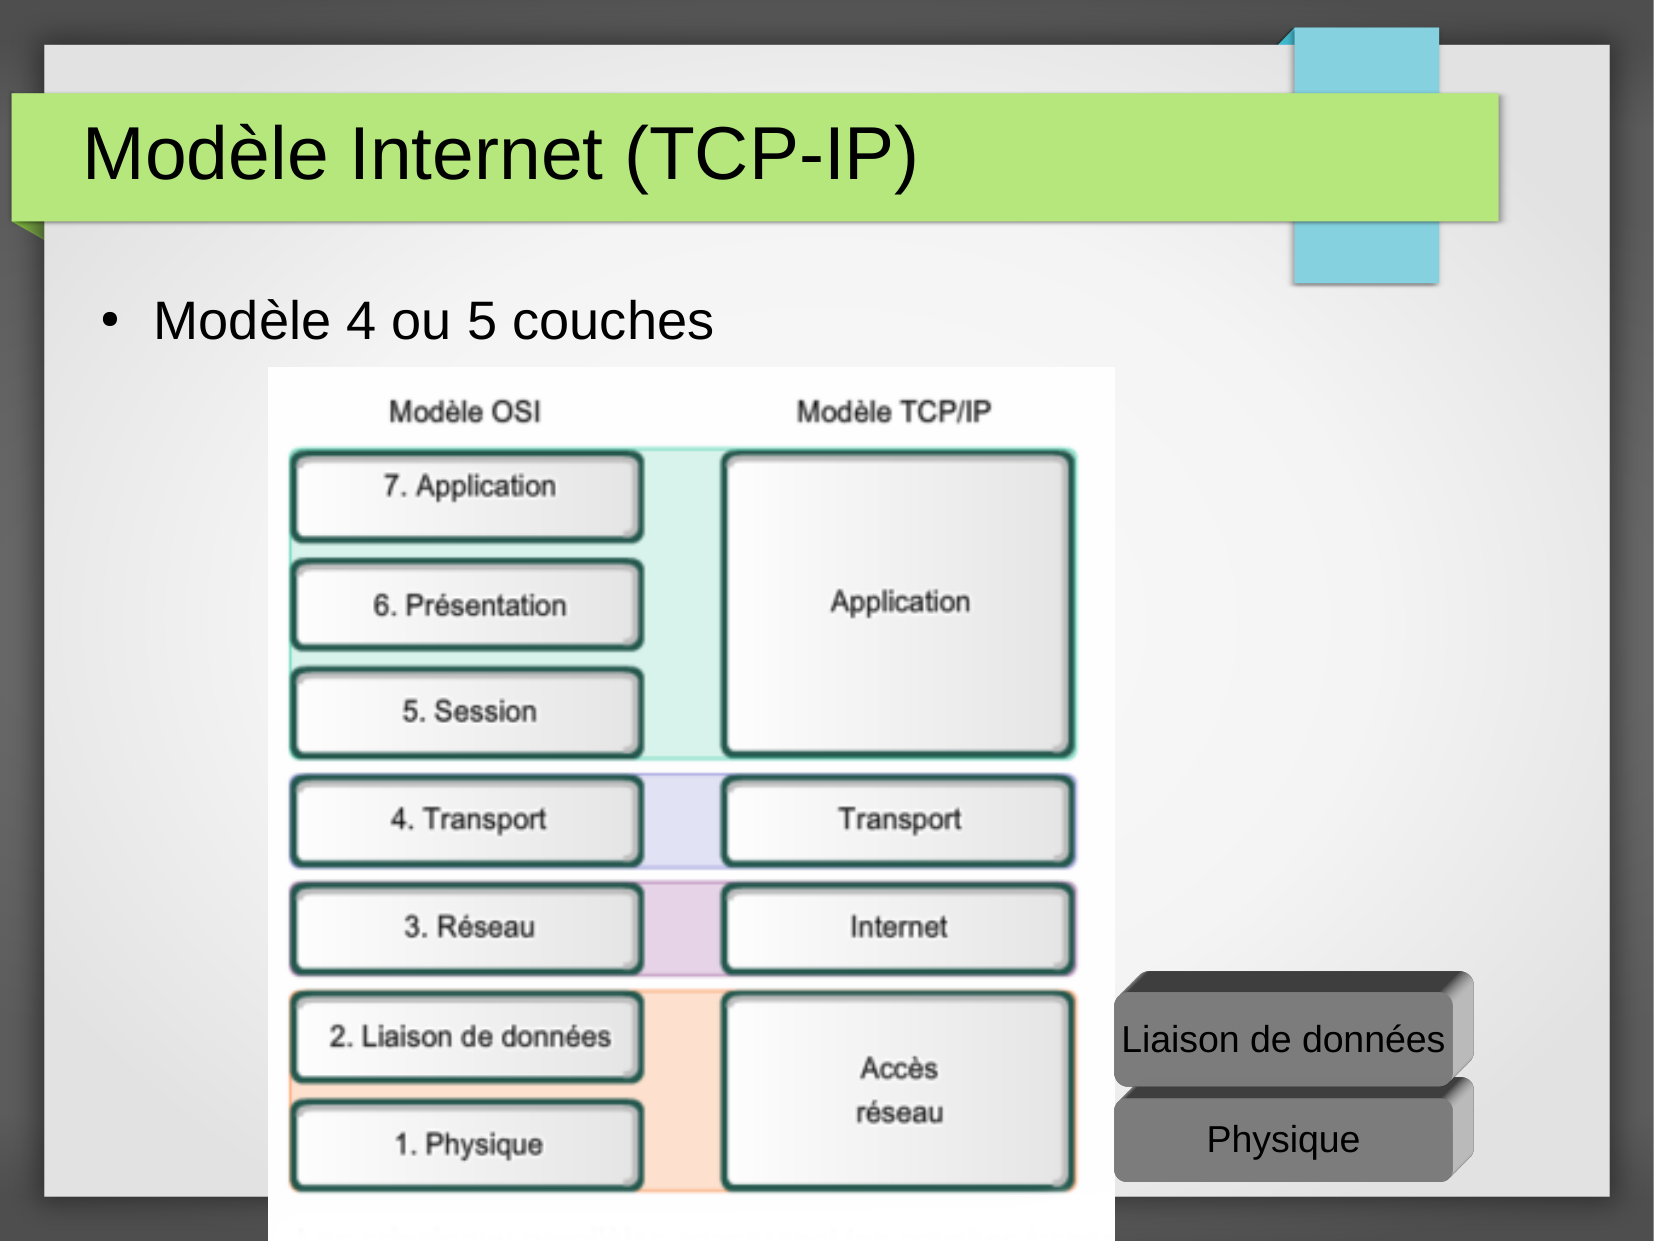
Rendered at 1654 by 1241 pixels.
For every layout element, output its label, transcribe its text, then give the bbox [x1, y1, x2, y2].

list Modèle 4 ou 5 couches [82, 290, 1571, 1010]
picture [0, 0, 1654, 1241]
title Modèle Internet (TCP-IP) [82, 94, 1264, 213]
